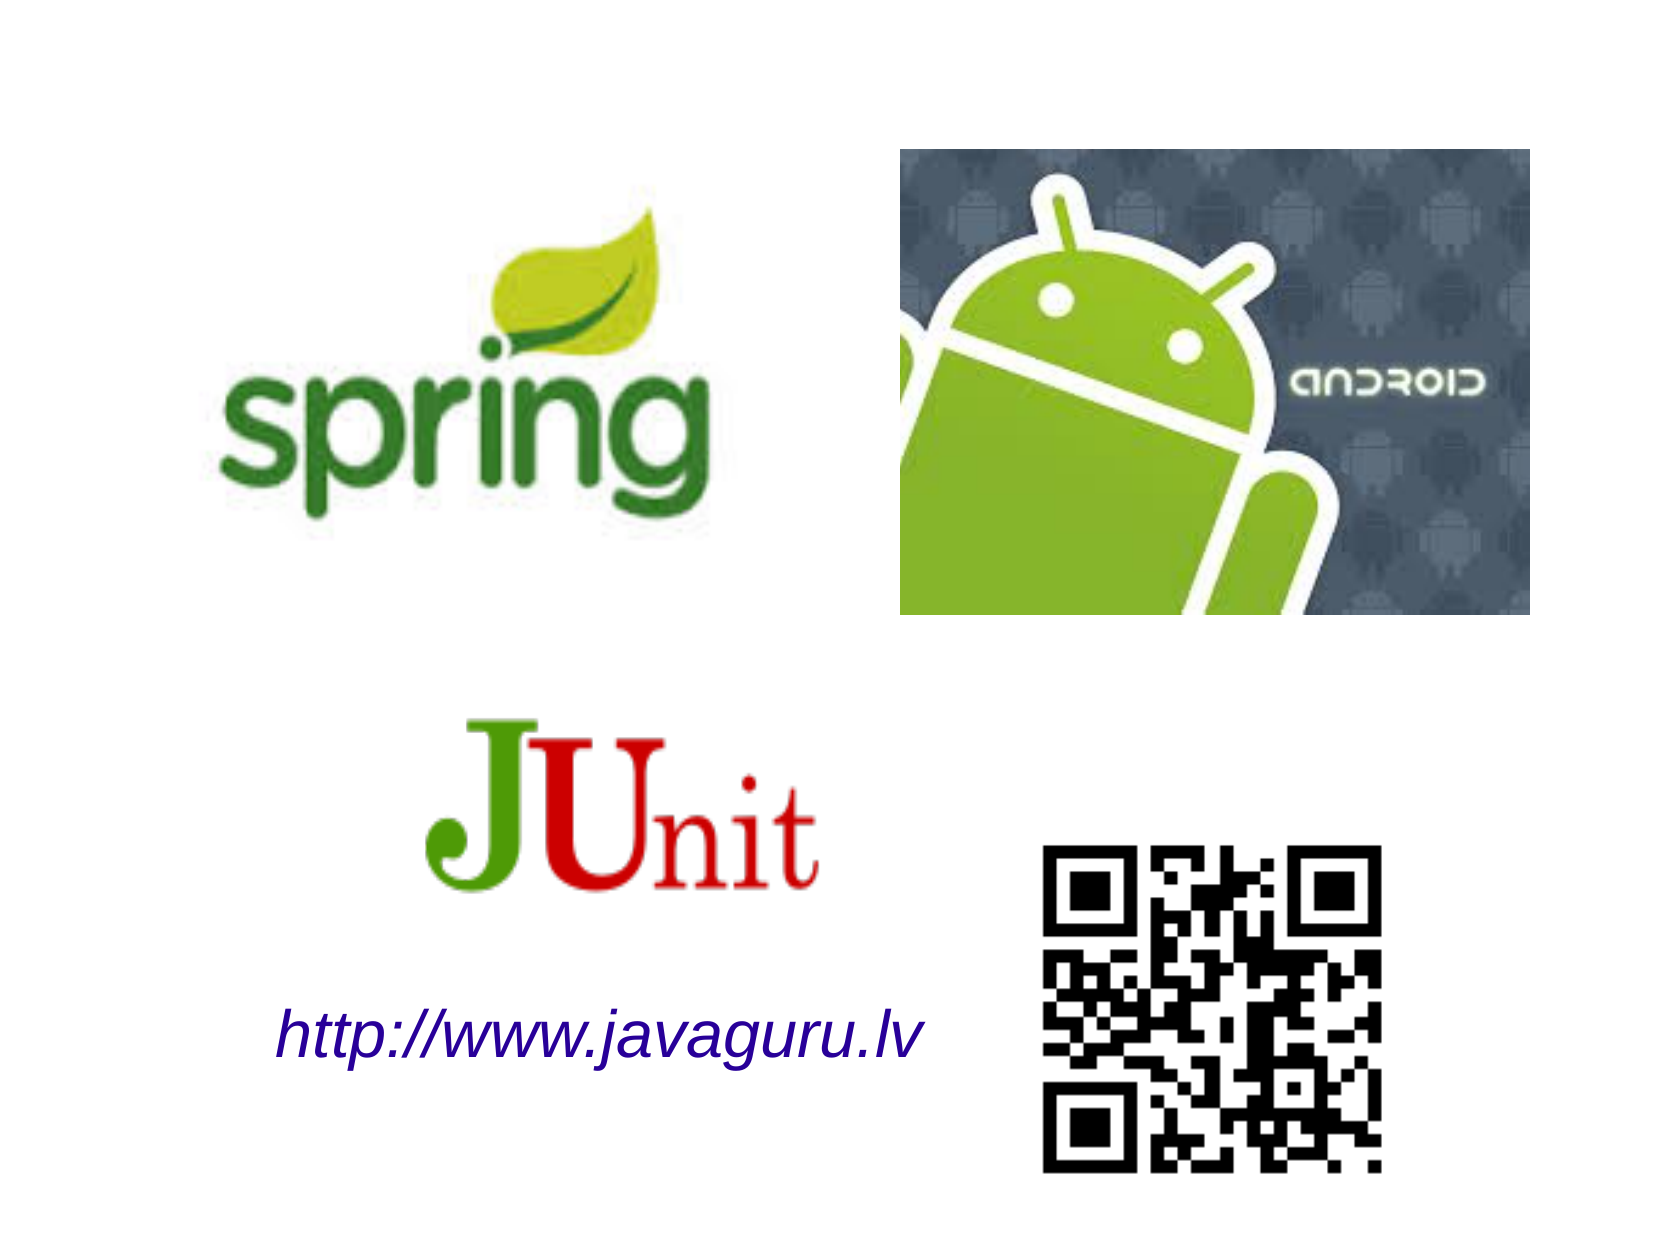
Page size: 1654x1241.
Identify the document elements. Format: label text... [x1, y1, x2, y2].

text_box http://www.javaguru.lv [180, 990, 990, 1080]
picture [990, 794, 1438, 1228]
picture [405, 704, 841, 910]
picture [900, 149, 1530, 616]
picture [120, 157, 811, 601]
